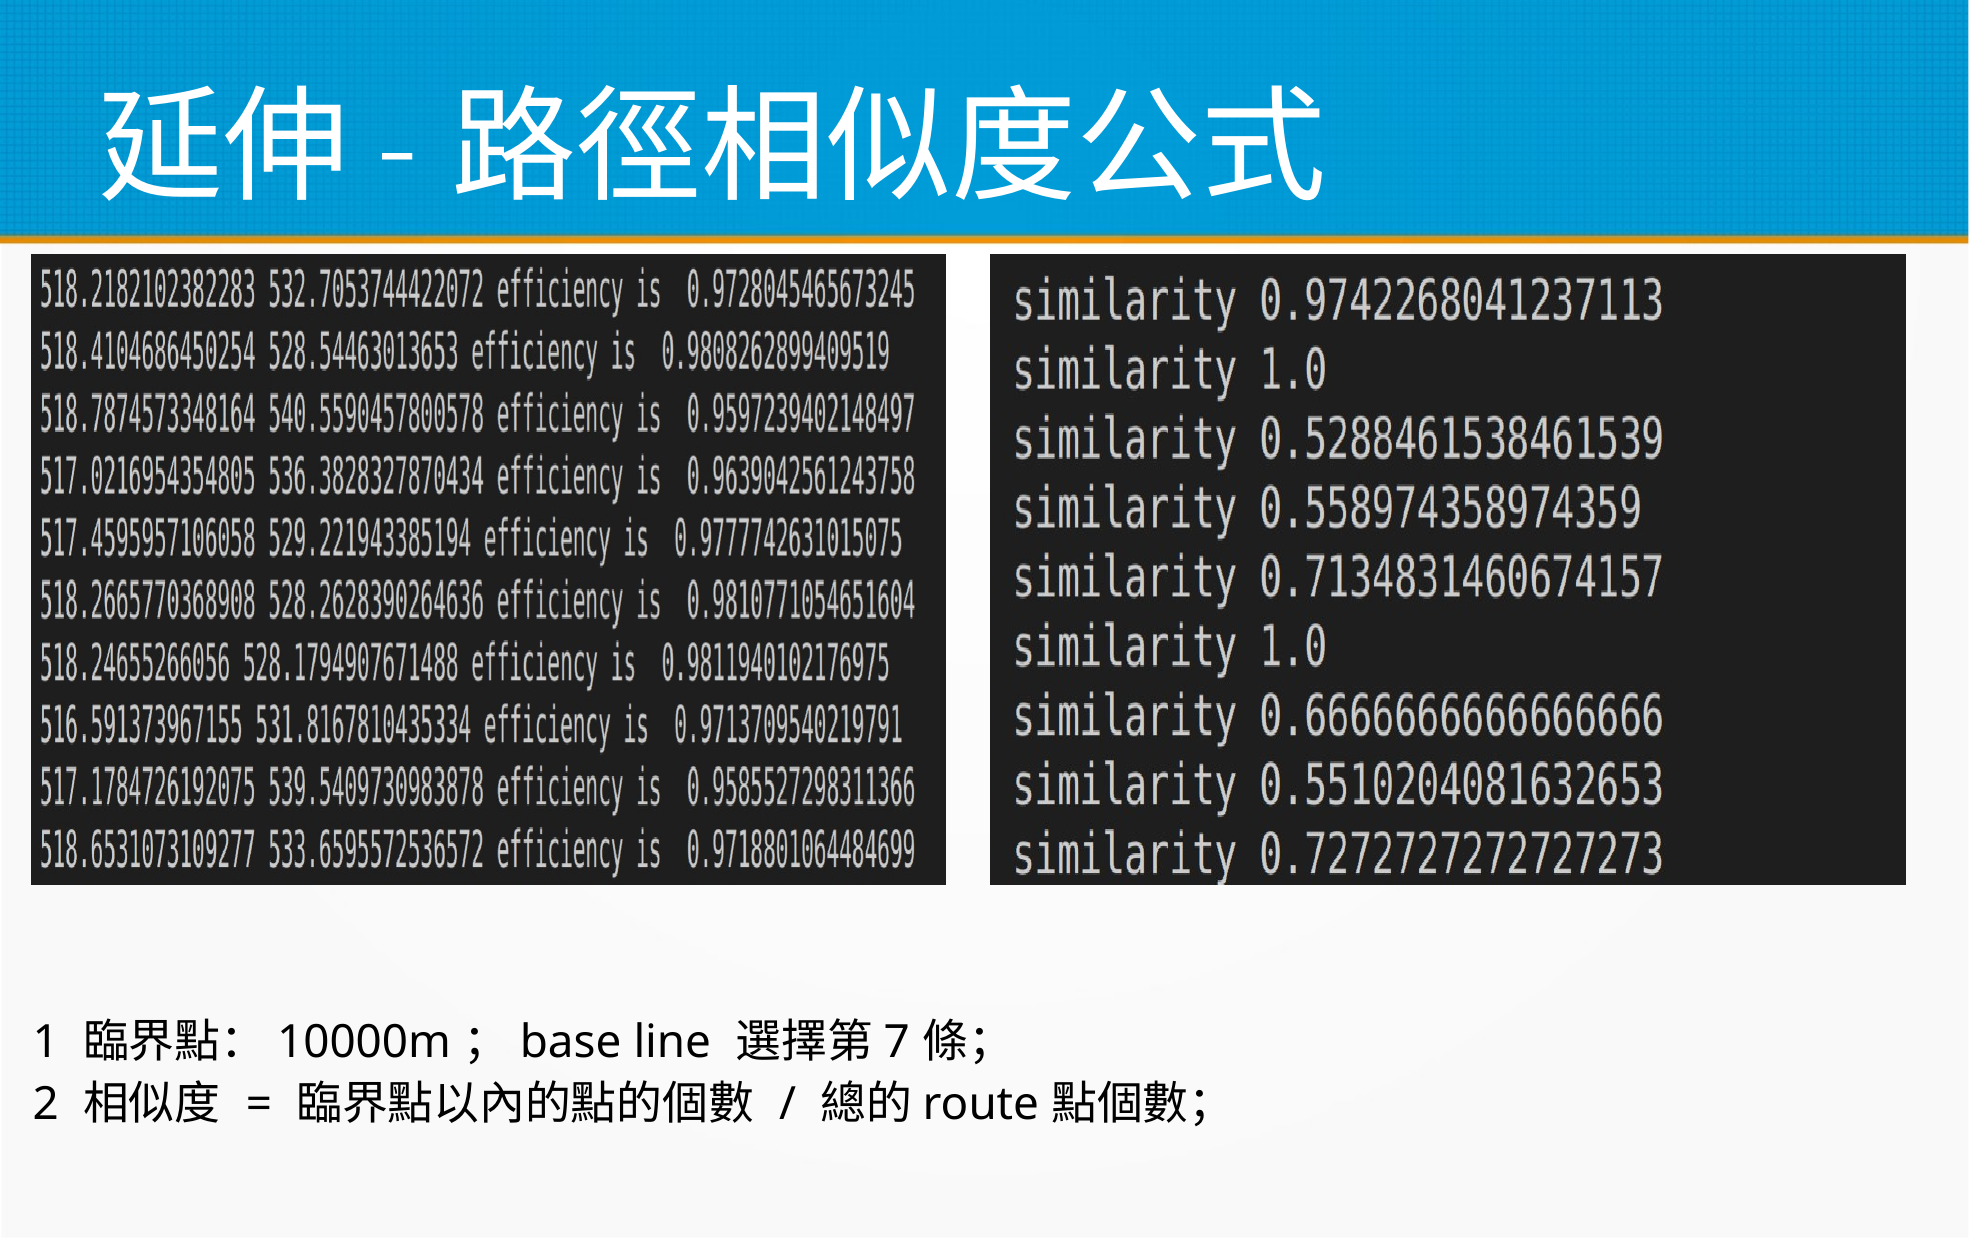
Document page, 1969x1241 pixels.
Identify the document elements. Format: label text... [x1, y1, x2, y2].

text_box 1 臨界點：10000m；base line 選擇第7條； 2 相似度 = 臨界點以內的點的個數 / 總的route點個數； [26, 1015, 1917, 1188]
picture [0, 233, 1969, 1241]
title 延伸-路徑相似度公式 [98, 19, 1870, 227]
